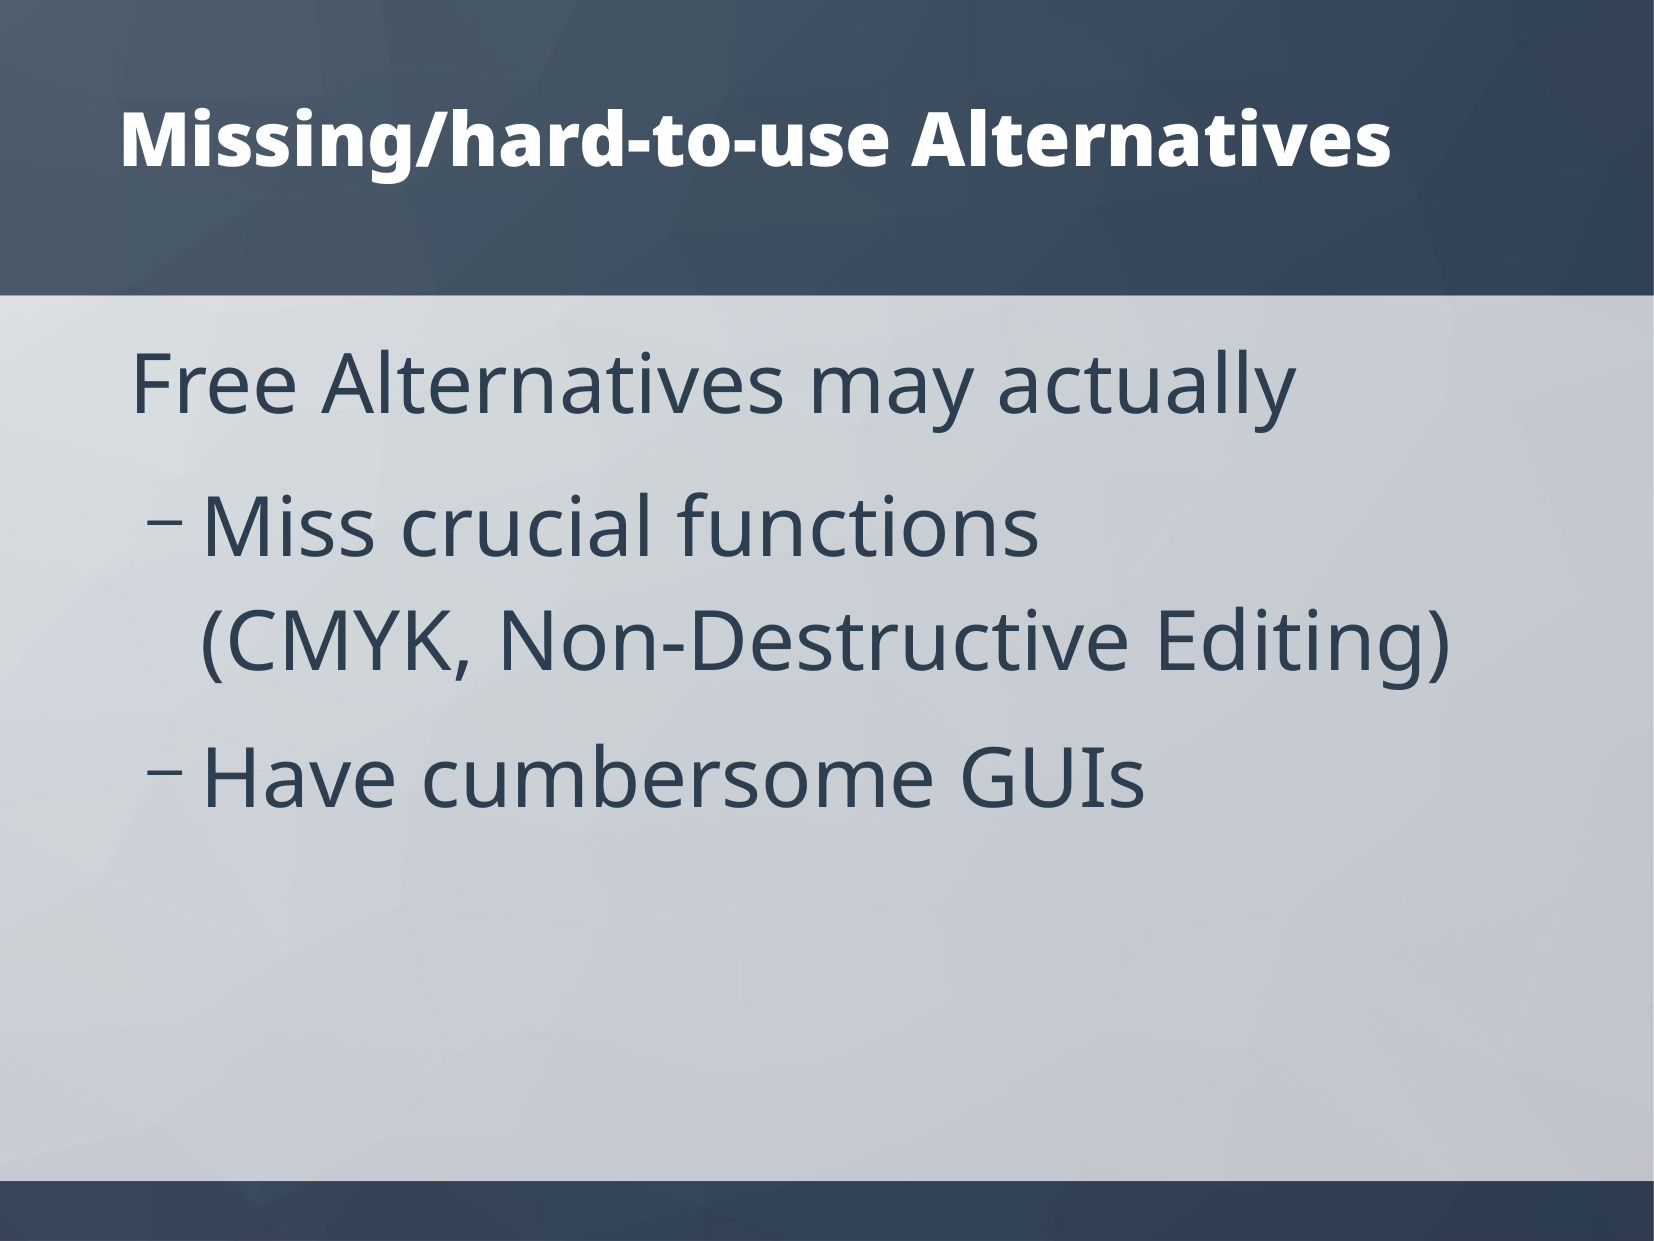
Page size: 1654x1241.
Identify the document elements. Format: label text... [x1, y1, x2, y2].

title Missing/hard-to-use Alternatives [118, 59, 1654, 217]
list Free Alternatives may actually Miss crucial functions (CMYK, Non-Destructive Editing) Have cumbersome GUIs [59, 324, 1595, 1152]
